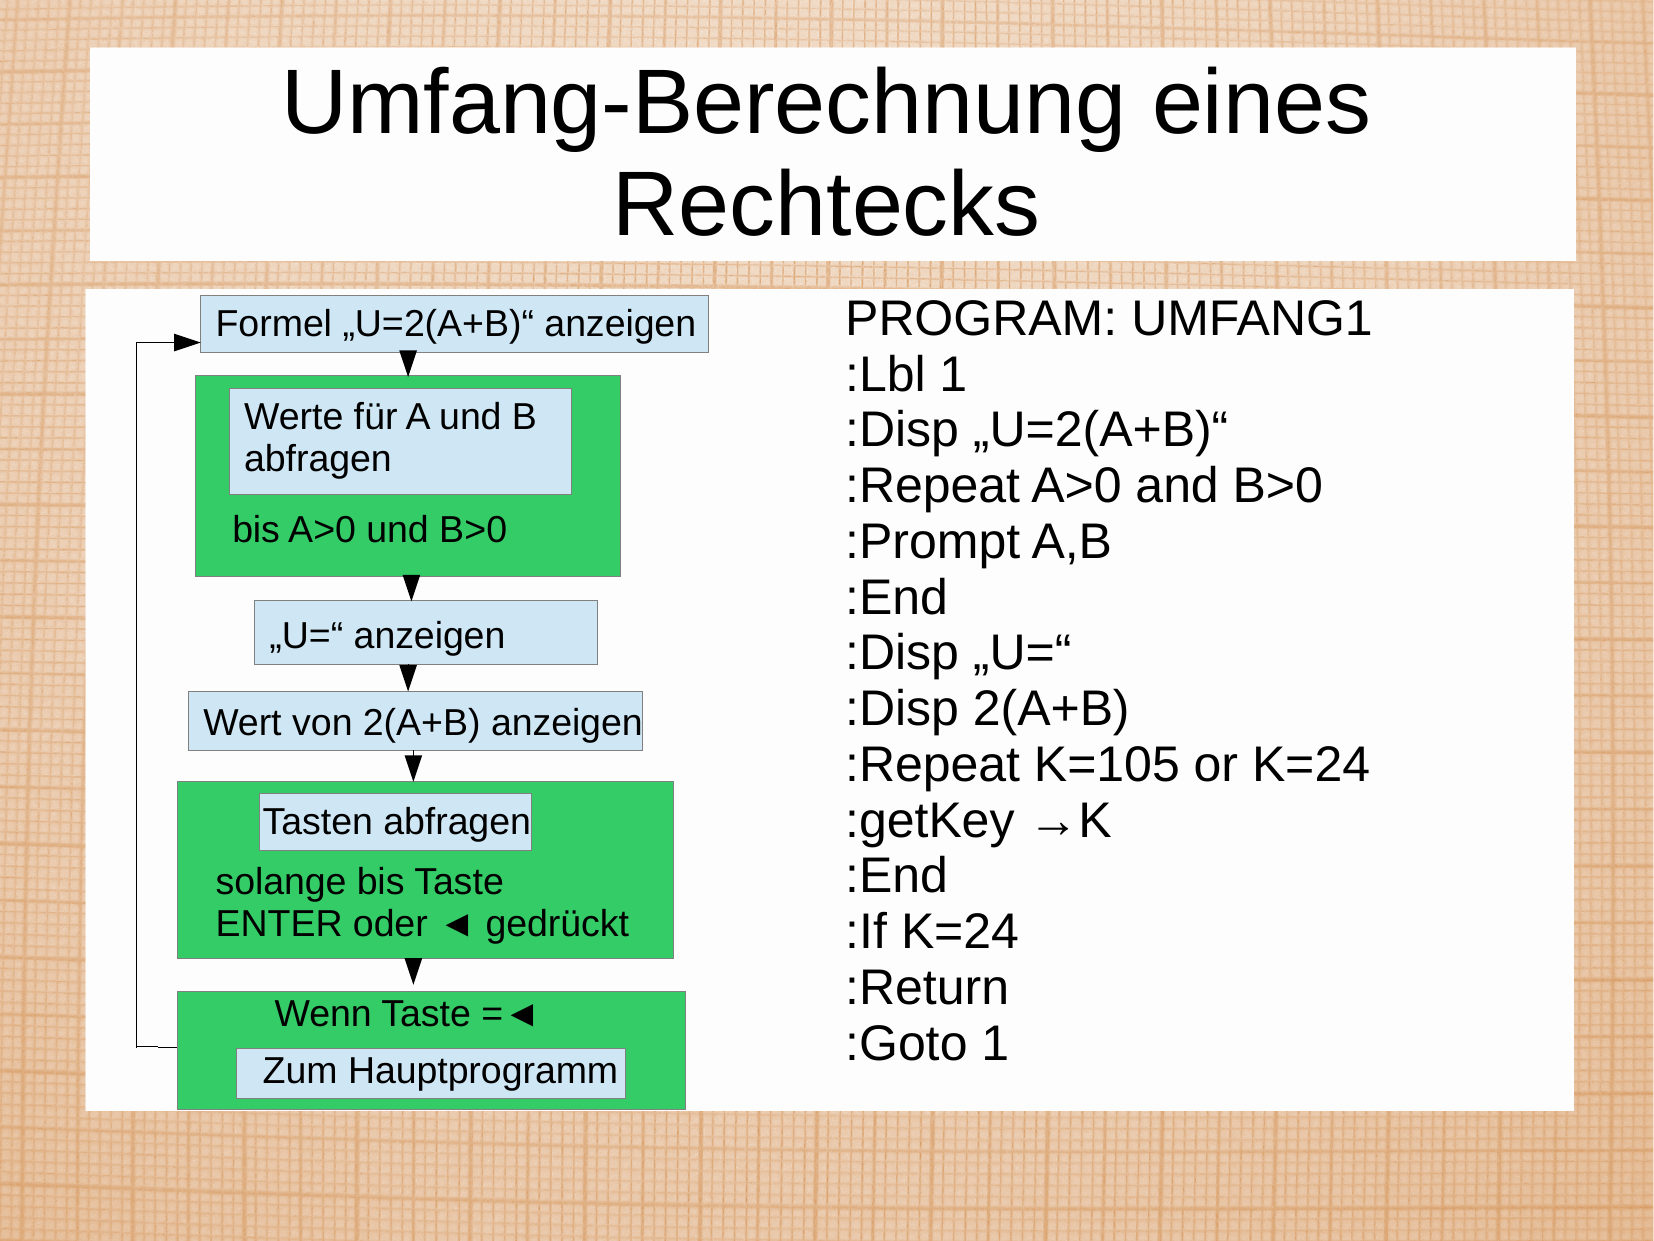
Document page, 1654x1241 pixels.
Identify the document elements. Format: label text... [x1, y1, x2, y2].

text_box „U=“ anzeigen [254, 607, 586, 665]
text_box Wenn Taste =◄ [259, 984, 603, 1041]
text_box [254, 600, 598, 665]
text_box bis A>0 und B>0 [217, 501, 593, 559]
title Umfang-Berechnung eines Rechtecks [82, 49, 1571, 257]
picture [0, 0, 1654, 1241]
text_box Zum Hauptprogramm [248, 1041, 638, 1099]
text_box [177, 781, 674, 959]
text_box Werte für A und B abfragen [229, 388, 572, 488]
list PROGRAM: UMFANG1 :Lbl 1 :Disp „U=2(A+B)“ :Repeat A>0 and B>0 :Prompt A,B :End :Disp „U=“ :Disp 2(A+B) :Repeat K=105 or K=24 :getKey →K :End :If K=24 :Return :Goto 1 [845, 290, 1572, 1109]
text_box Tasten abfragen [248, 793, 556, 851]
text_box [177, 991, 686, 1110]
text_box Formel „U=2(A+B)“ anzeigen [200, 295, 733, 353]
text_box Wert von 2(A+B) anzeigen [188, 693, 667, 751]
text_box solange bis Taste ENTER oder ◄ gedrückt [200, 852, 650, 952]
text_box [195, 375, 621, 577]
